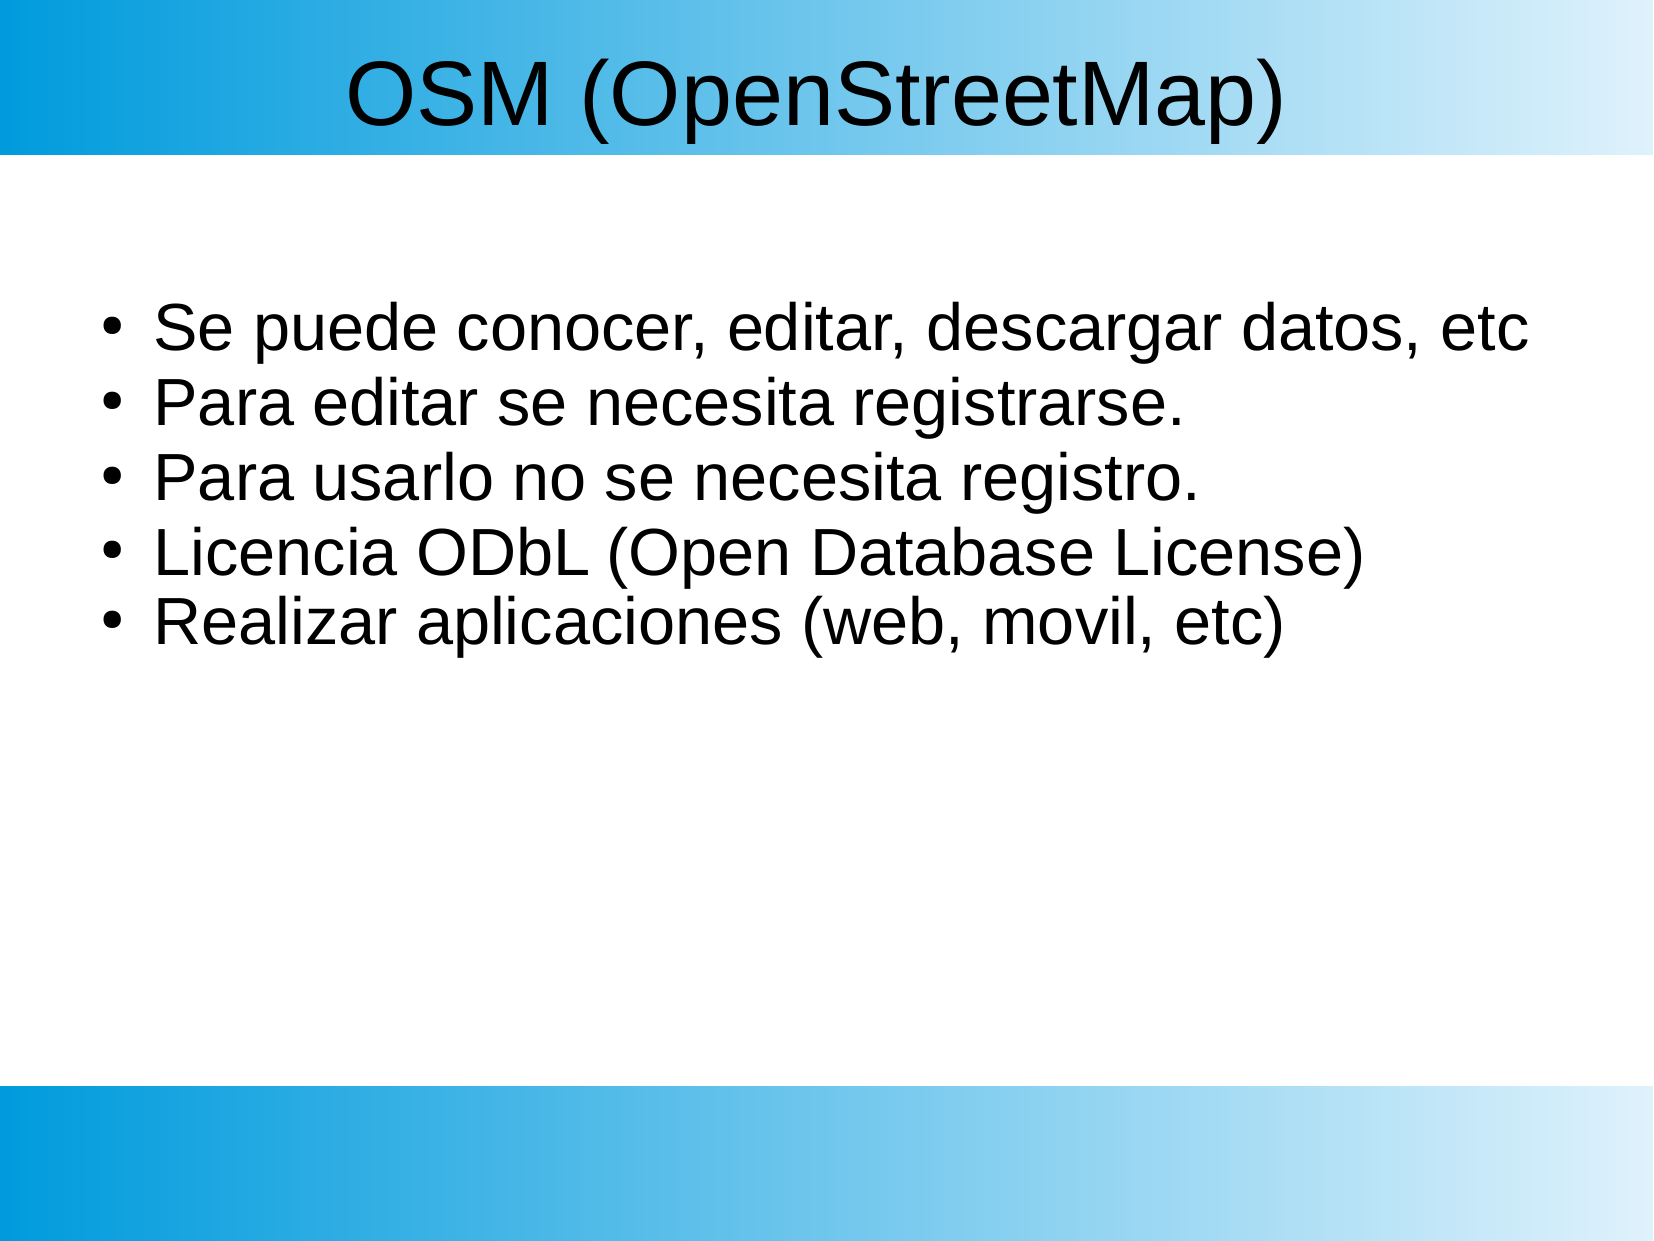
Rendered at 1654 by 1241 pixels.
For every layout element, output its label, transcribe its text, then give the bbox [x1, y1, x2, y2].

list Se puede conocer, editar, descargar datos, etc Para editar se necesita registrarse. Para usarlo no se necesita registro. Licencia ODbL (Open Database License) Realizar aplicaciones (web, movil, etc) [82, 290, 1571, 1010]
text_box OSM (OpenStreetMap) [330, 35, 1347, 153]
